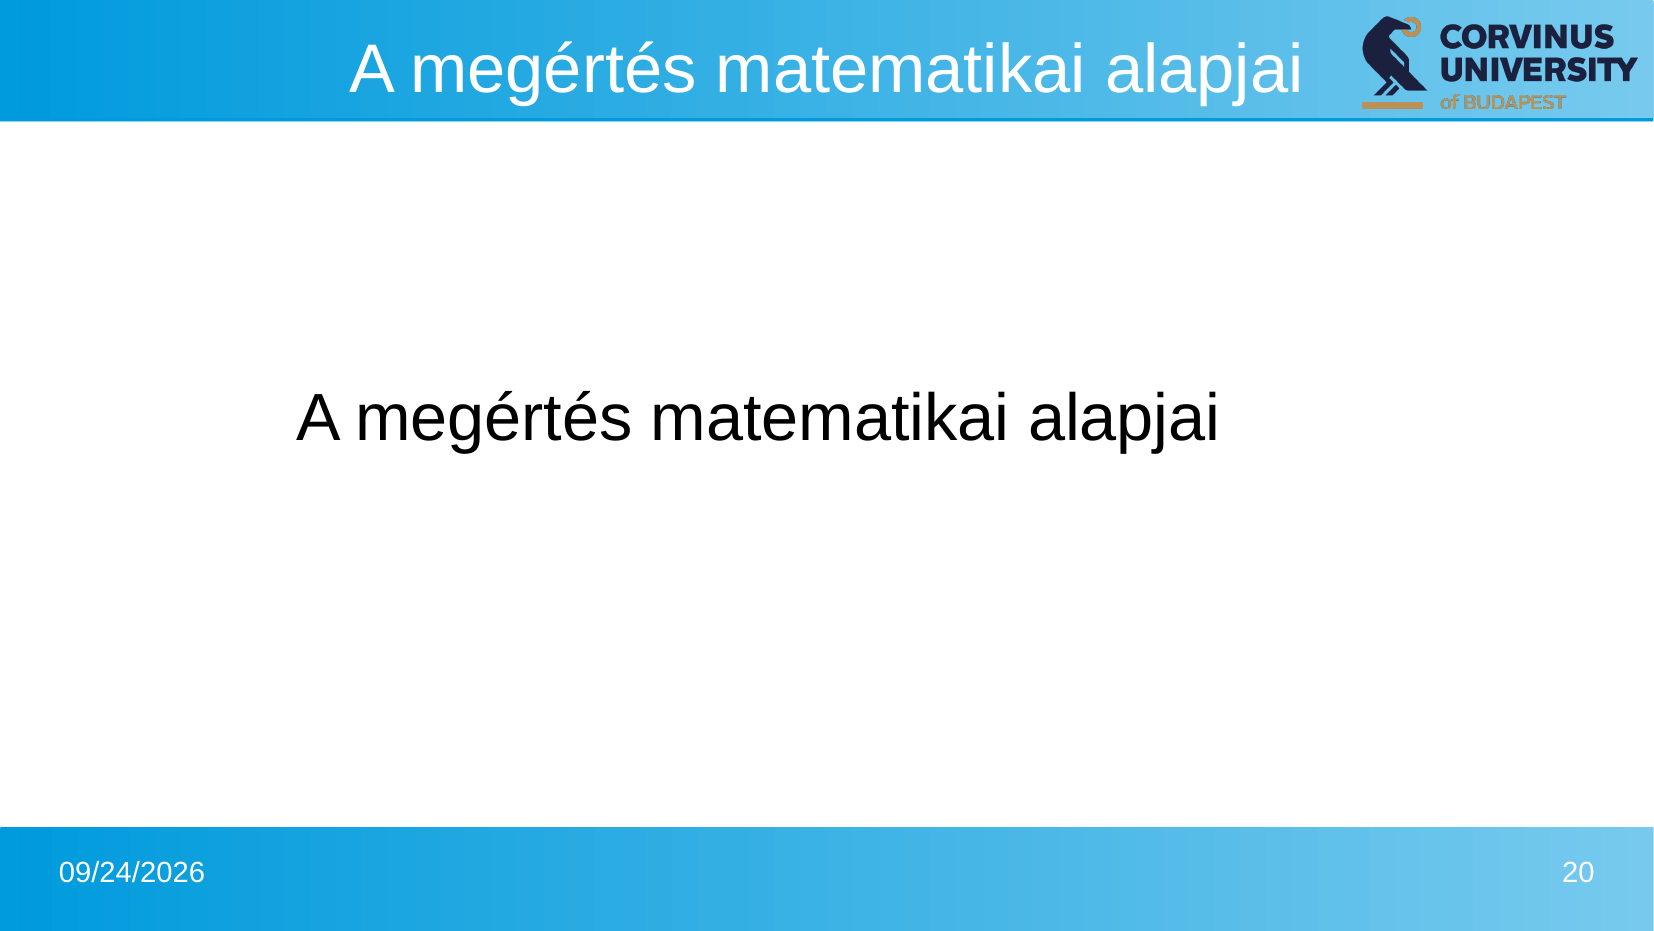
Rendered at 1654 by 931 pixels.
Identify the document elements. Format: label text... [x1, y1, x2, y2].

picture [1362, 16, 1638, 109]
title A megértés matematikai alapjai [59, 29, 1362, 108]
text_box A megértés matematikai alapjai [281, 372, 1292, 510]
